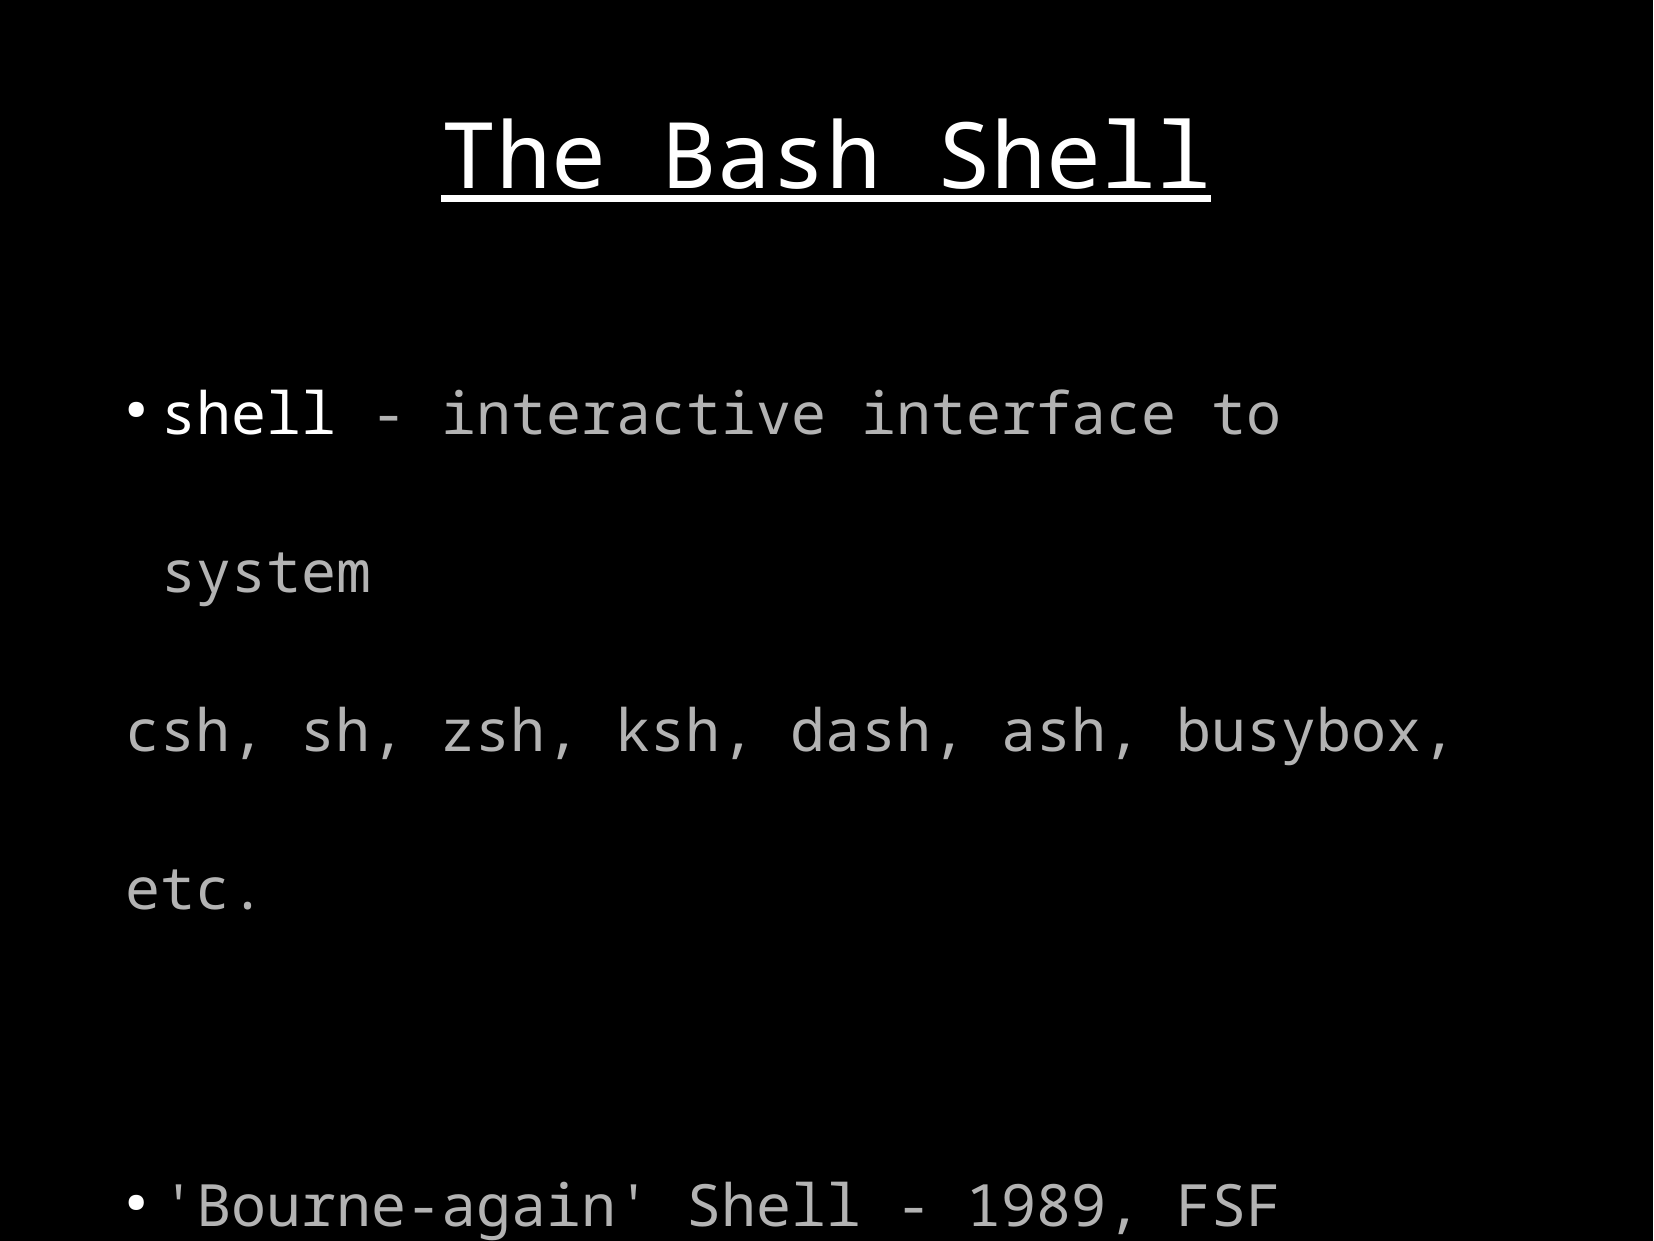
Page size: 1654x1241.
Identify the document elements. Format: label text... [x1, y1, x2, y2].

table_header [1531, 285, 1566, 1241]
table_header shell - interactive interface to system csh, sh, zsh, ksh, dash, ash, busybox, etc. 'Bourne-again' Shell - 1989, FSF GNU replacement to Bourne shell - 1977, AT&T Default to nearly all GNU/Linux distributions [111, 285, 1531, 1241]
title The Bash Shell [82, 49, 1571, 257]
